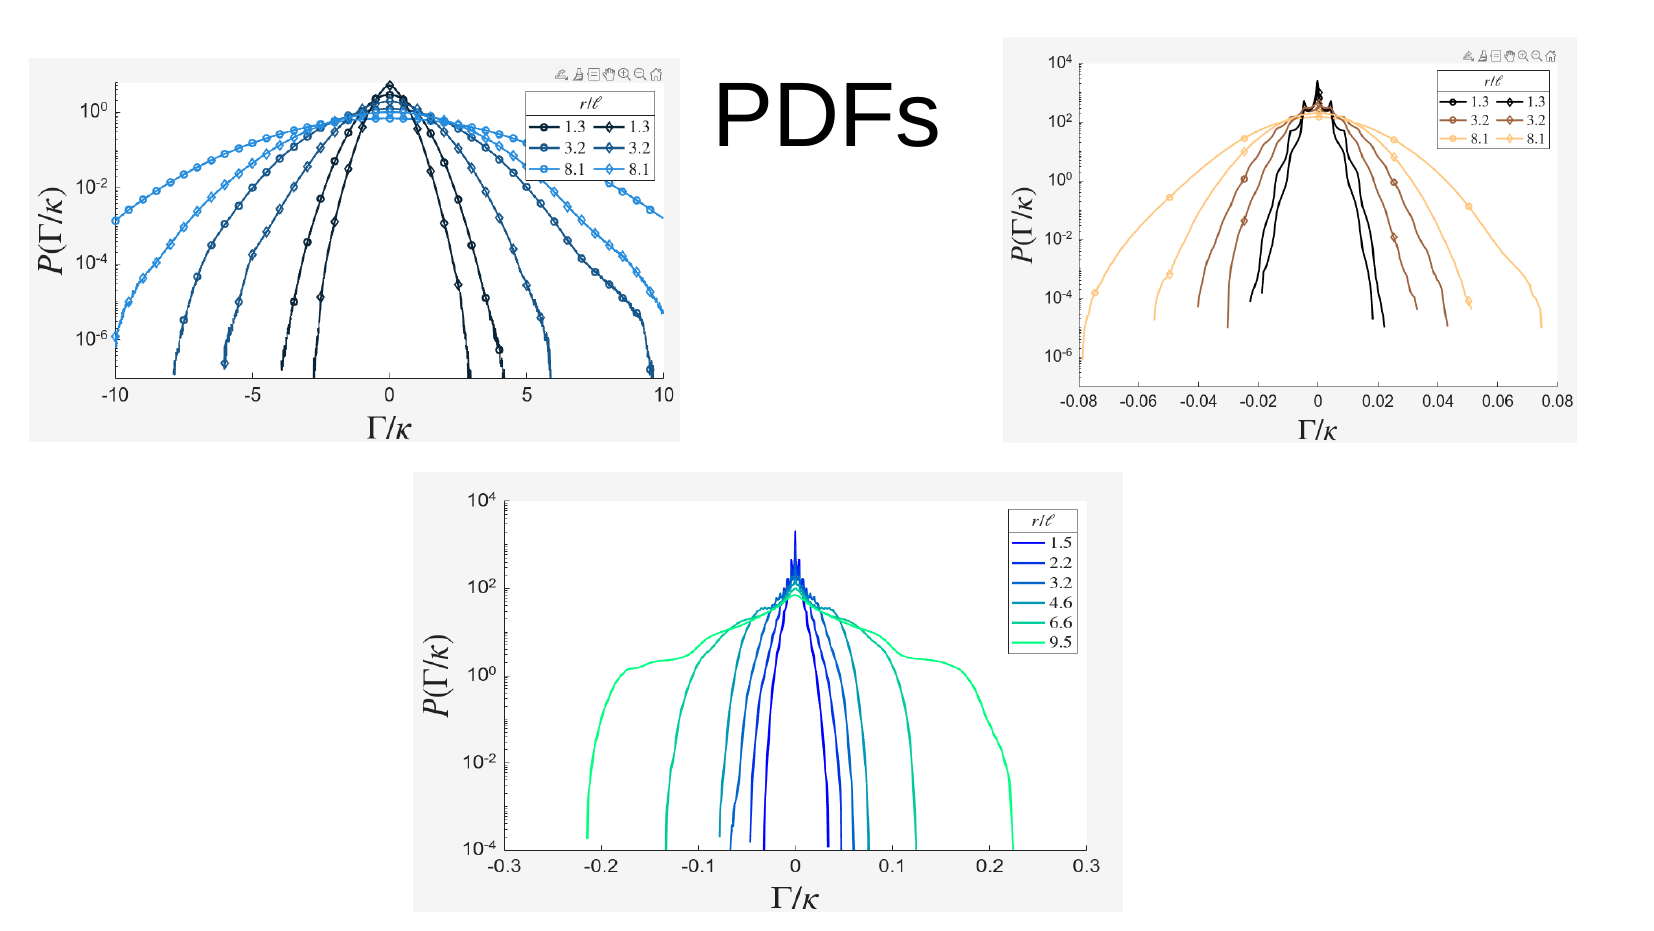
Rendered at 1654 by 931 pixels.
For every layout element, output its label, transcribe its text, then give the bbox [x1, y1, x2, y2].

picture [29, 58, 680, 442]
picture [1003, 37, 1577, 443]
picture [413, 472, 1123, 912]
title PDFs [82, 37, 1003, 193]
